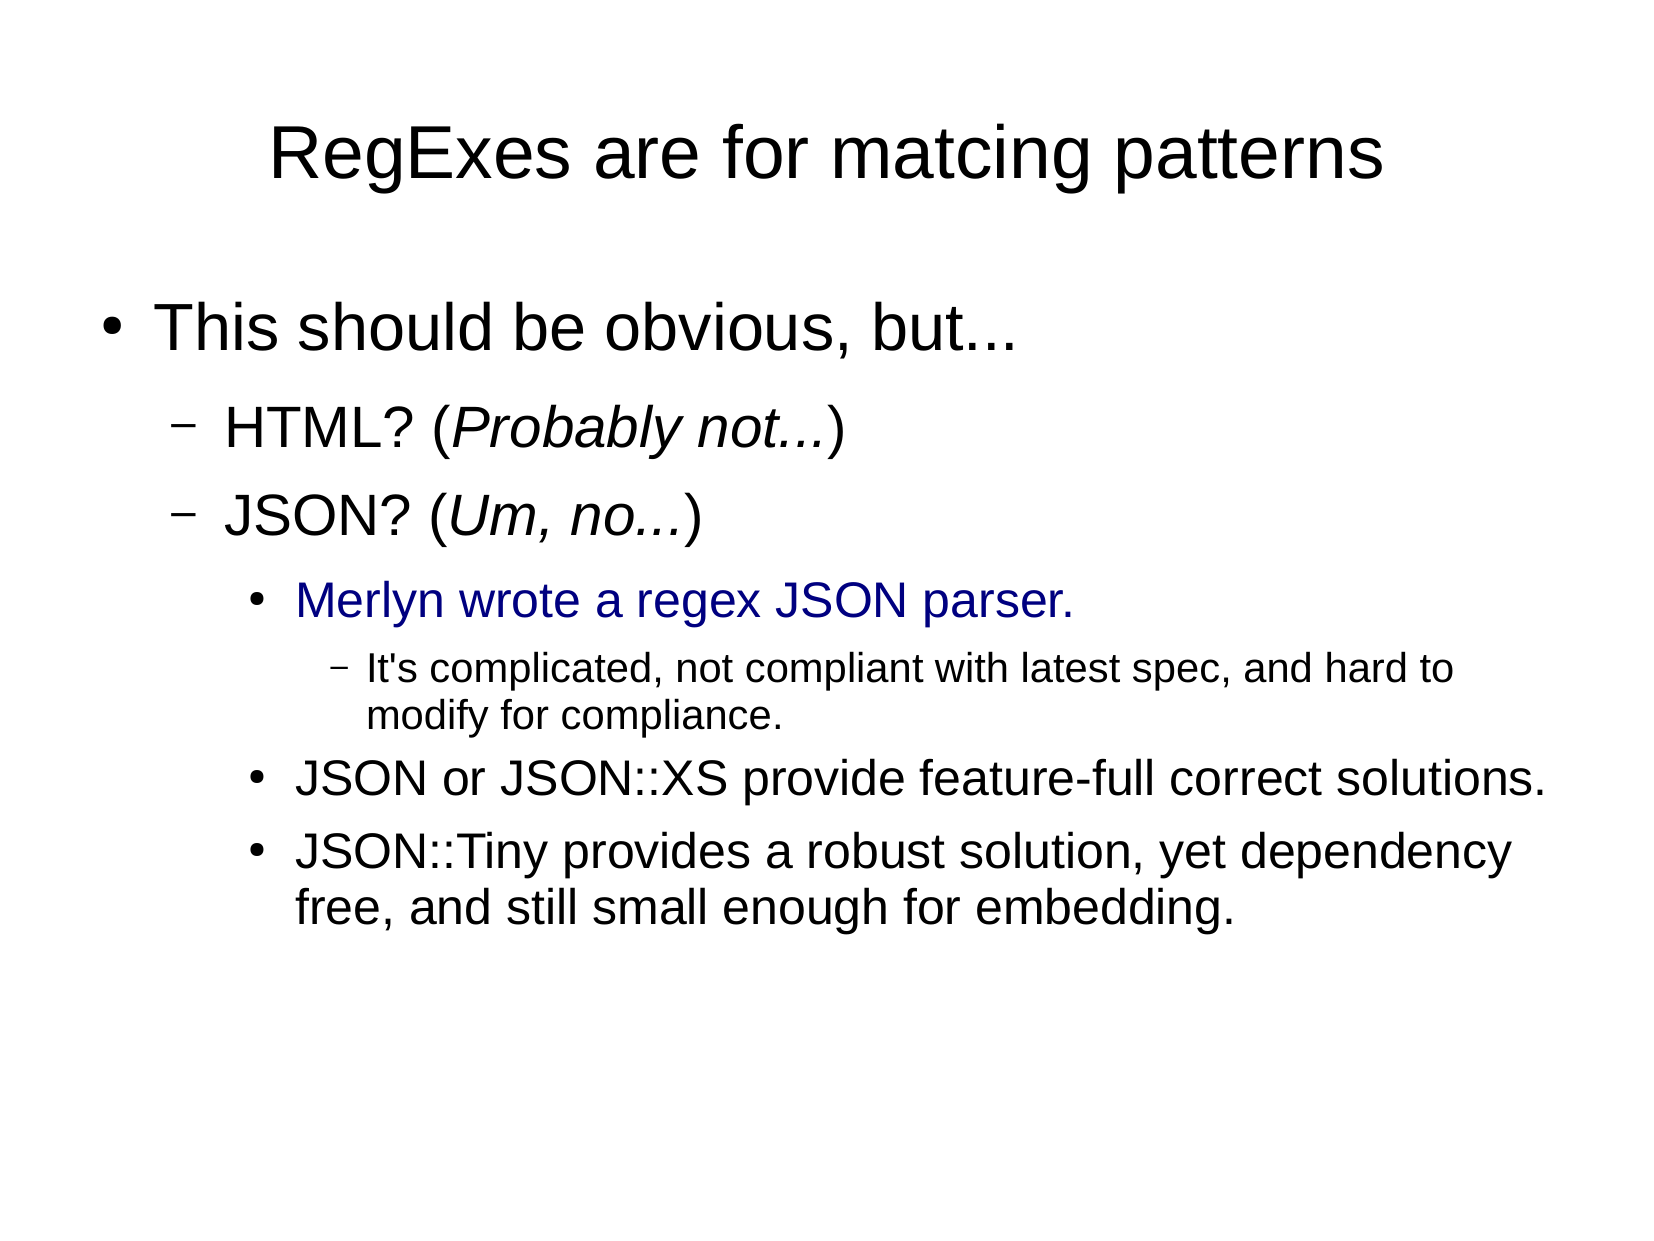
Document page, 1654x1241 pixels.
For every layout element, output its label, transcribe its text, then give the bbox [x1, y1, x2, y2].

title RegExes are for matcing patterns [82, 49, 1571, 257]
list This should be obvious, but... HTML? (Probably not...) JSON? (Um, no...) Merlyn wrote a regex JSON parser. It's complicated, not compliant with latest spec, and hard to modify for compliance. JSON or JSON::XS provide feature-full correct solutions. JSON::Tiny provides a robust solution, yet dependency free, and still small enough for embedding. [82, 290, 1571, 1010]
